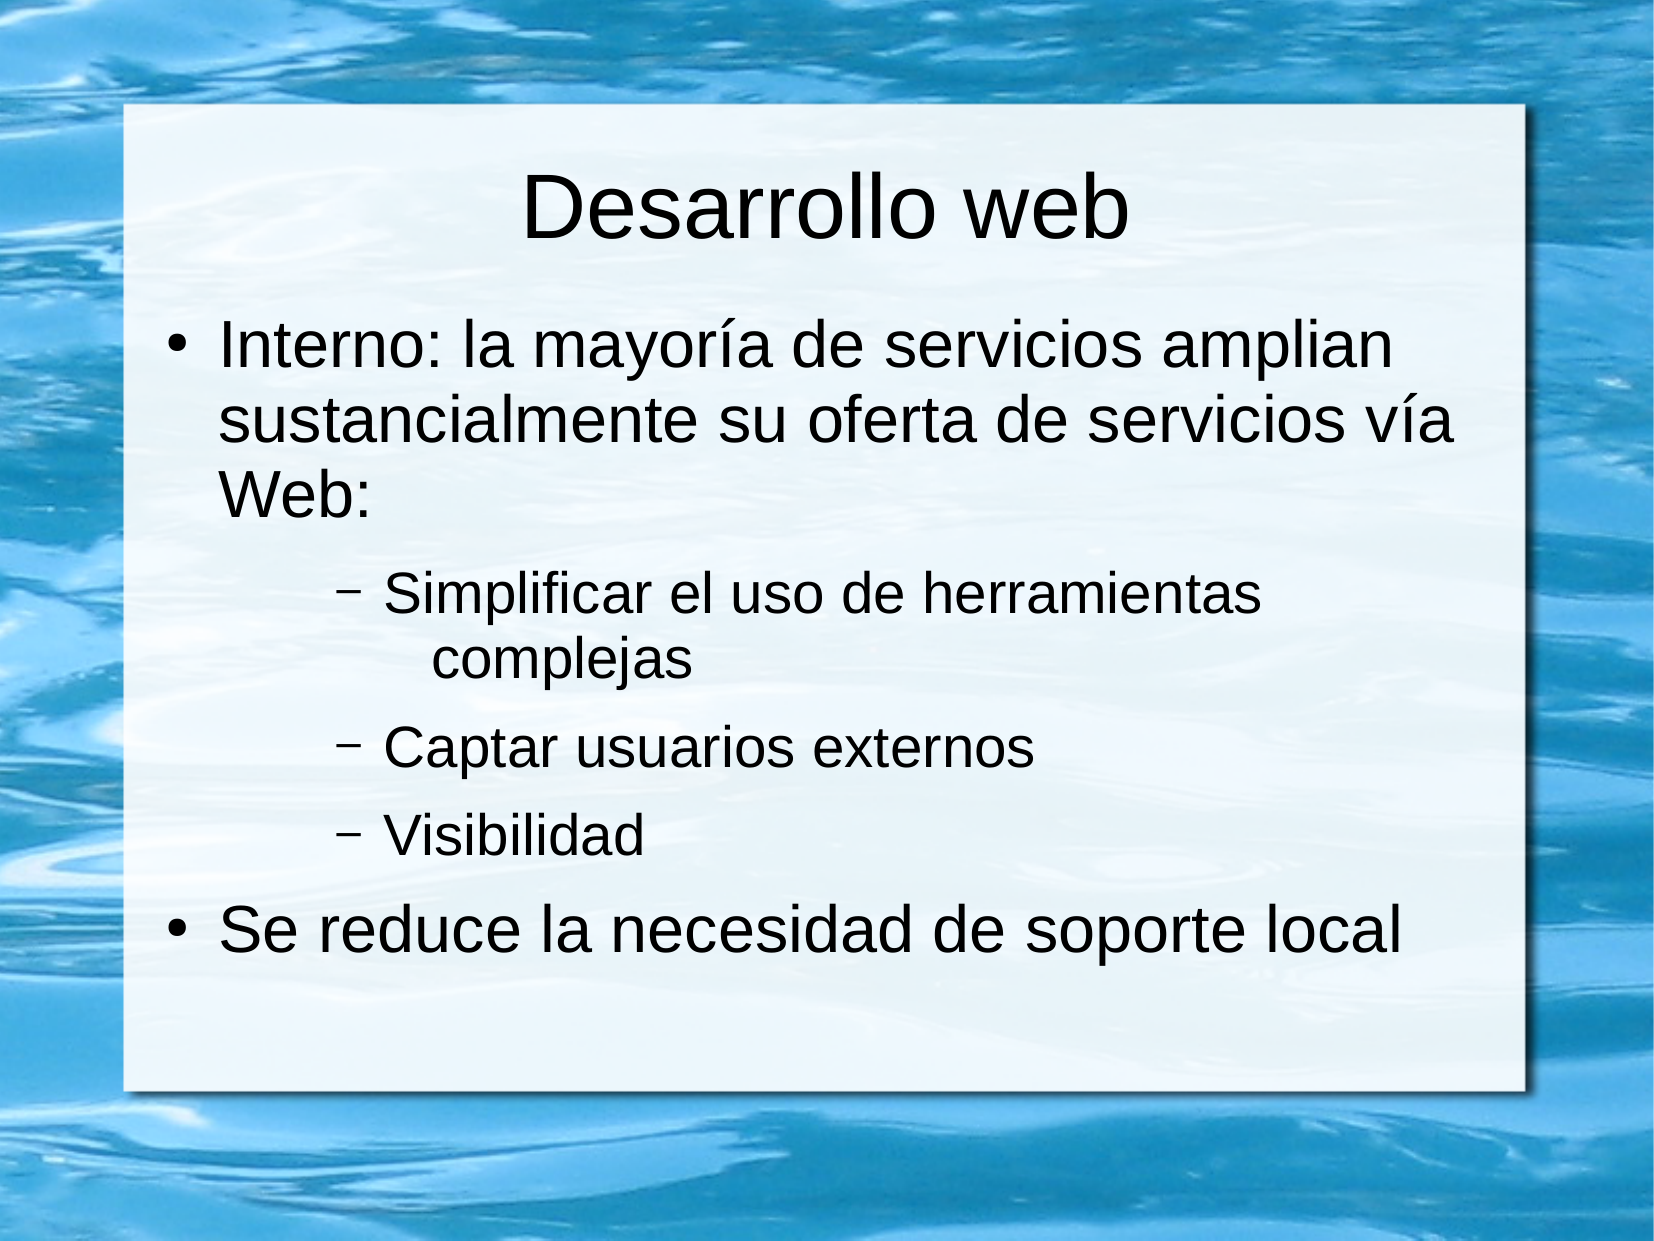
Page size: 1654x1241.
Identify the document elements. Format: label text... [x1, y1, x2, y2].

title Desarrollo web [147, 118, 1506, 296]
list Interno: la mayoría de servicios amplian sustancialmente su oferta de servicios vía Web: Simplificar el uso de herramientas complejas Captar usuarios externos Visibilidad Se reduce la necesidad de soporte local [147, 307, 1506, 1126]
picture [0, 0, 1654, 1241]
